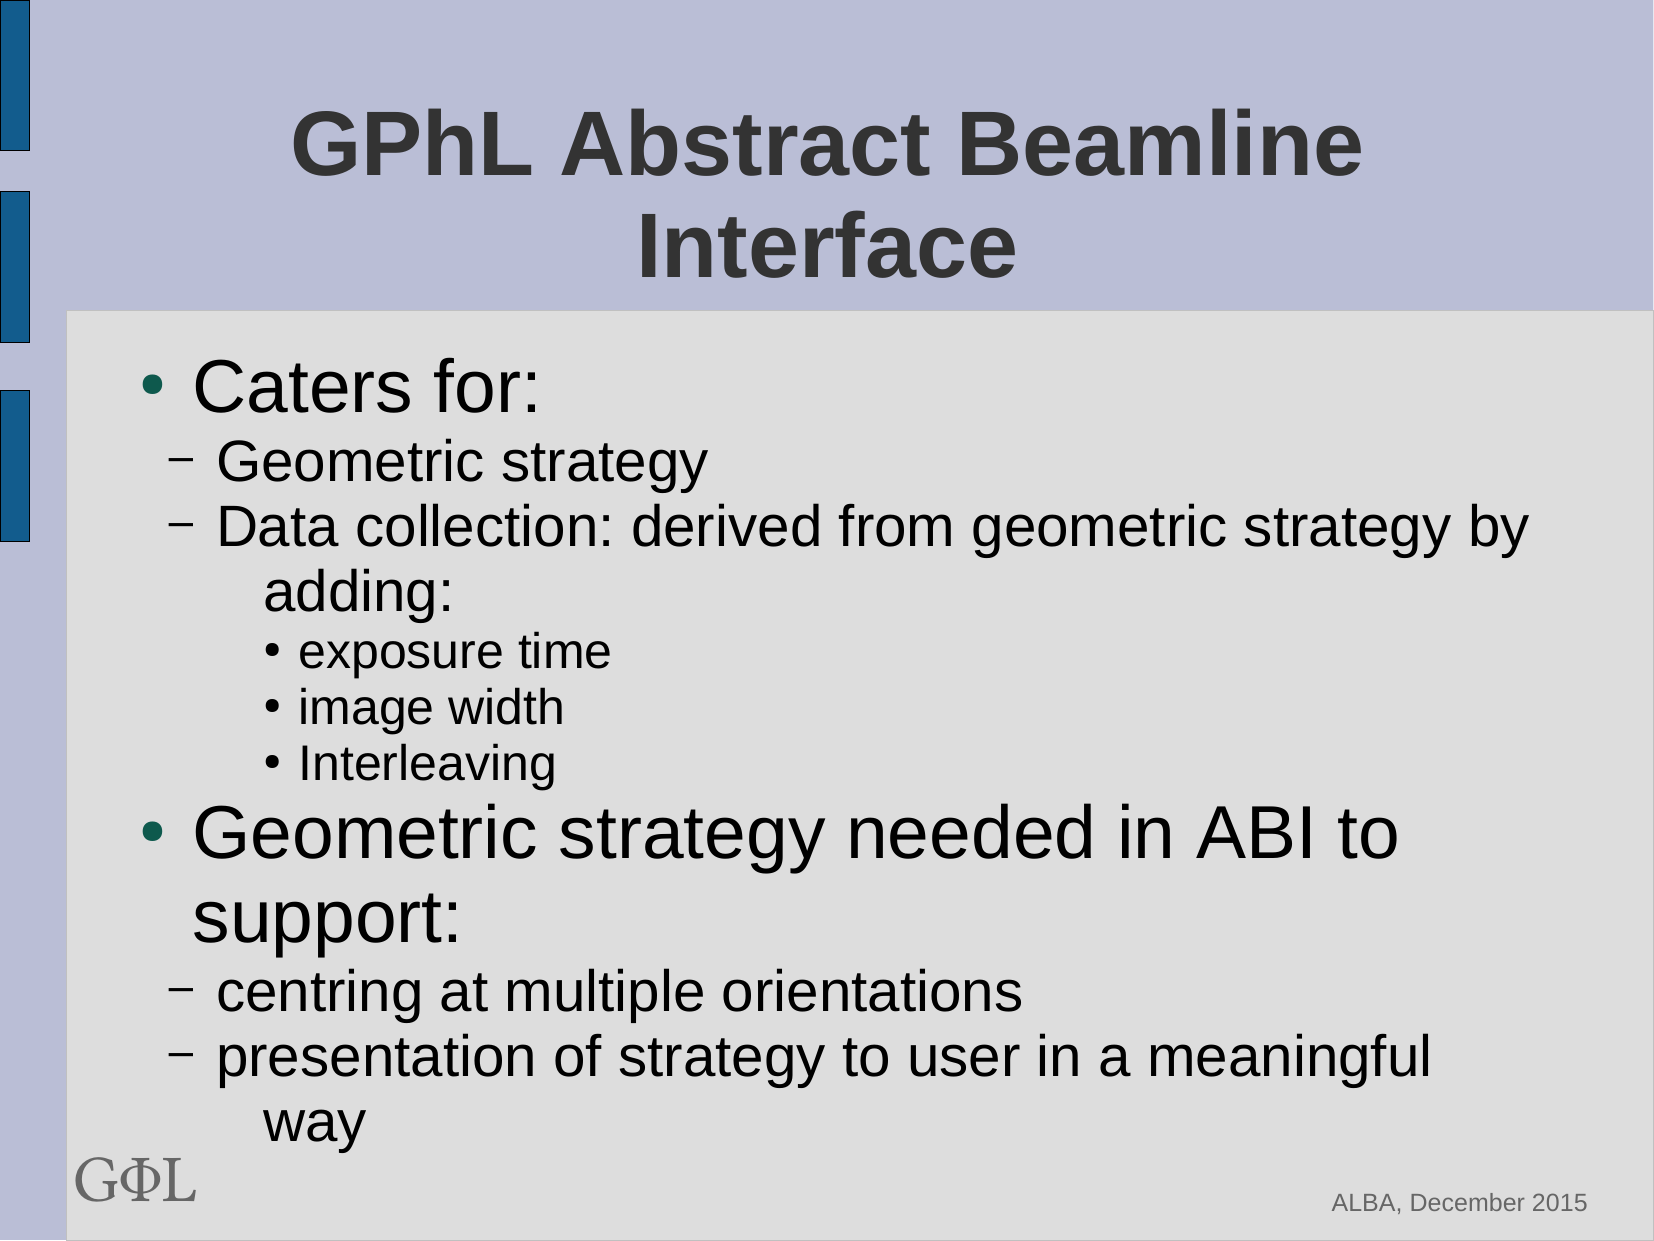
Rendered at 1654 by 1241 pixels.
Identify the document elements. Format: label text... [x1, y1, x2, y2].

list Caters for: Geometric strategy Data collection: derived from geometric strategy by adding: exposure time image width Interleaving Geometric strategy needed in ABI to support: centring at multiple orientations presentation of strategy to user in a meaningful way [121, 344, 1534, 1164]
title GPhL Abstract Beamline Interface [121, 91, 1534, 299]
